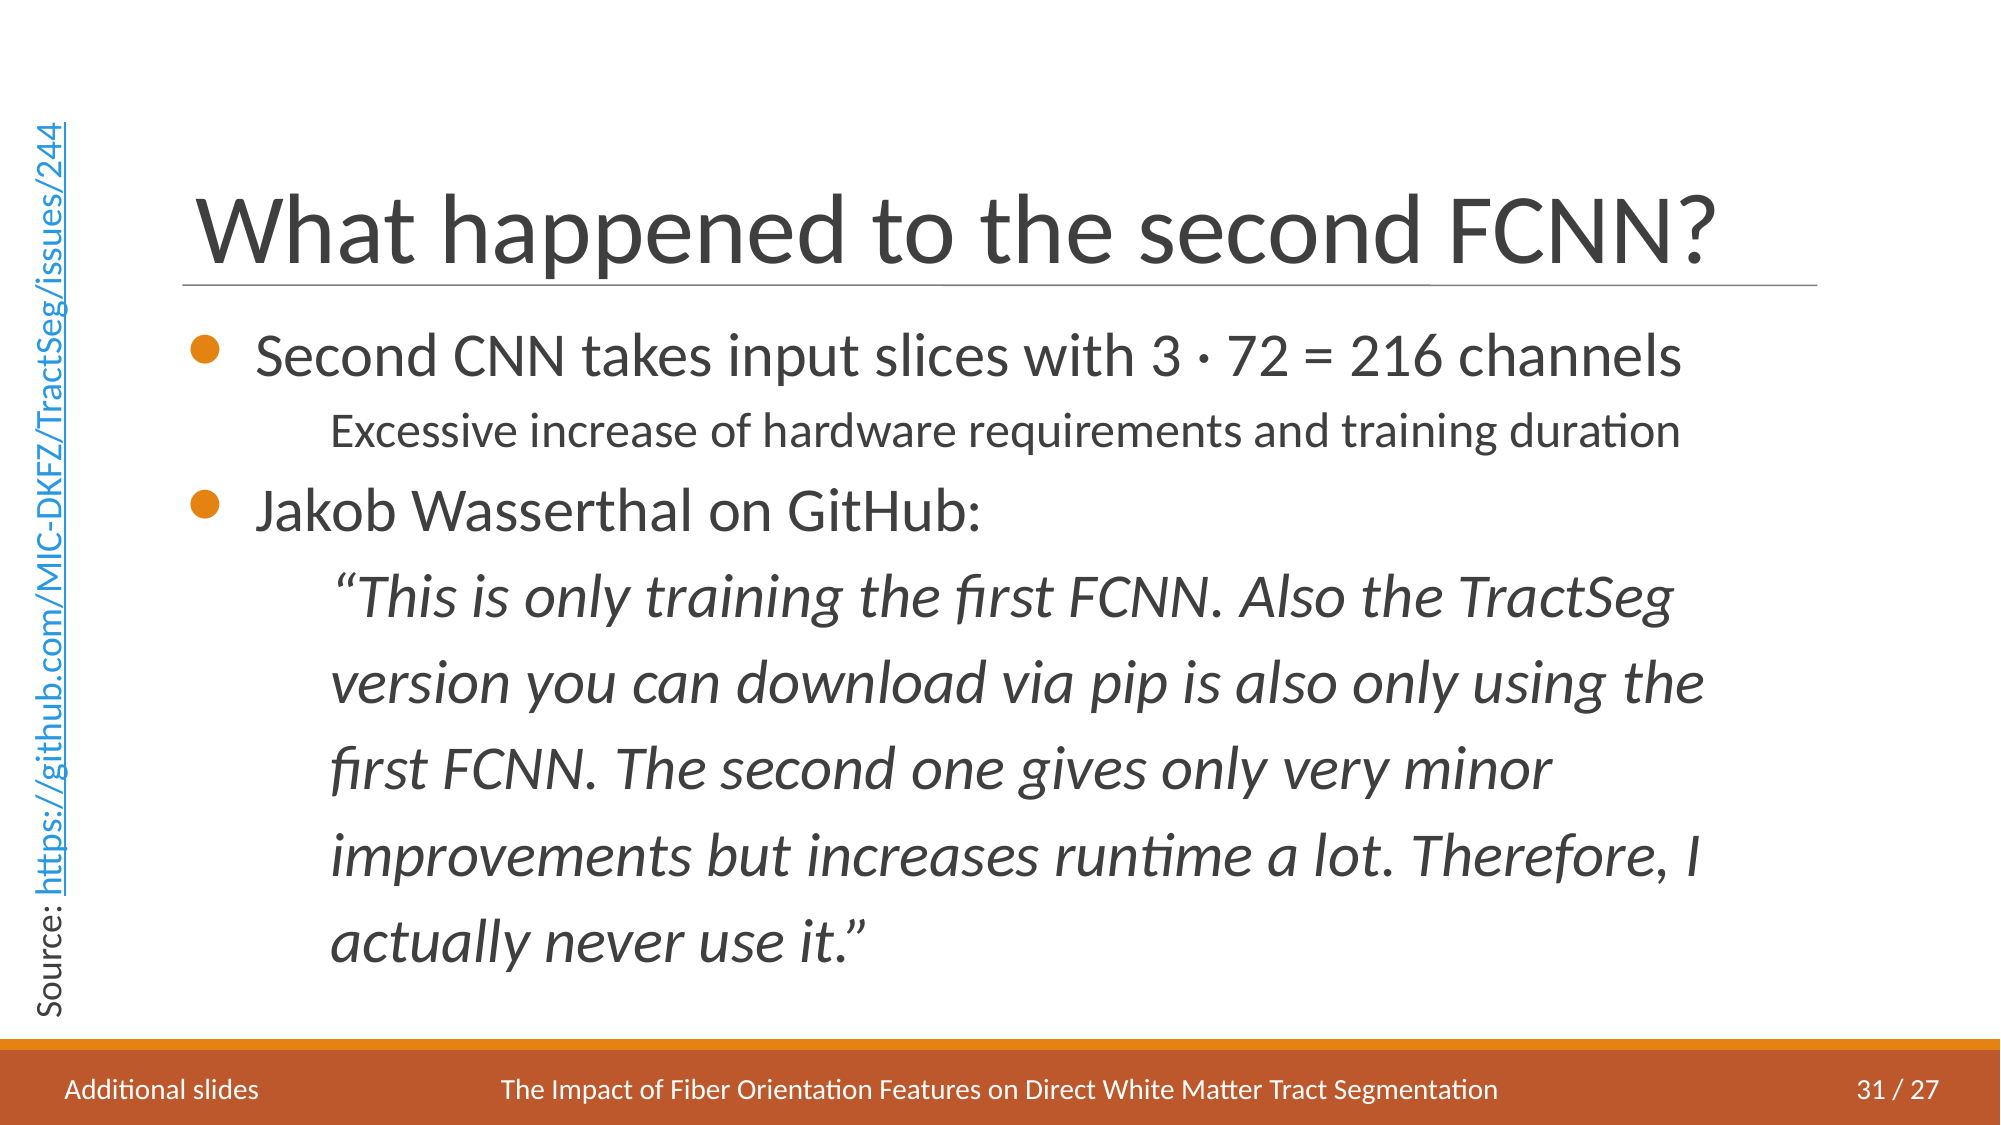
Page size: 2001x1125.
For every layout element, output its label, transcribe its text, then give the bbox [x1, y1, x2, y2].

title What happened to the second FCNN? [180, 114, 1830, 333]
slide_number Additional slides [49, 753, 356, 1125]
slide_number 1 / 27 [1741, 753, 1962, 1125]
slide_number The Impact of Fiber Orientation Features on Direct White Matter Tract Segmentation [392, 975, 1608, 1125]
text_box Source: https://github.com/MIC-DKFZ/TractSeg/issues/244 [8, 105, 84, 1036]
list Second CNN takes input slices with 3 · 72 = 216 channels Excessive increase of hardware requirements and training duration Jakob Wasserthal on GitHub: “This is only training the first FCNN. Also the TractSeg version you can download via pip is also only using the first FCNN. The second one gives only very minor improvements but increases runtime a lot. Therefore, I actually never use it.” [180, 302, 1813, 975]
